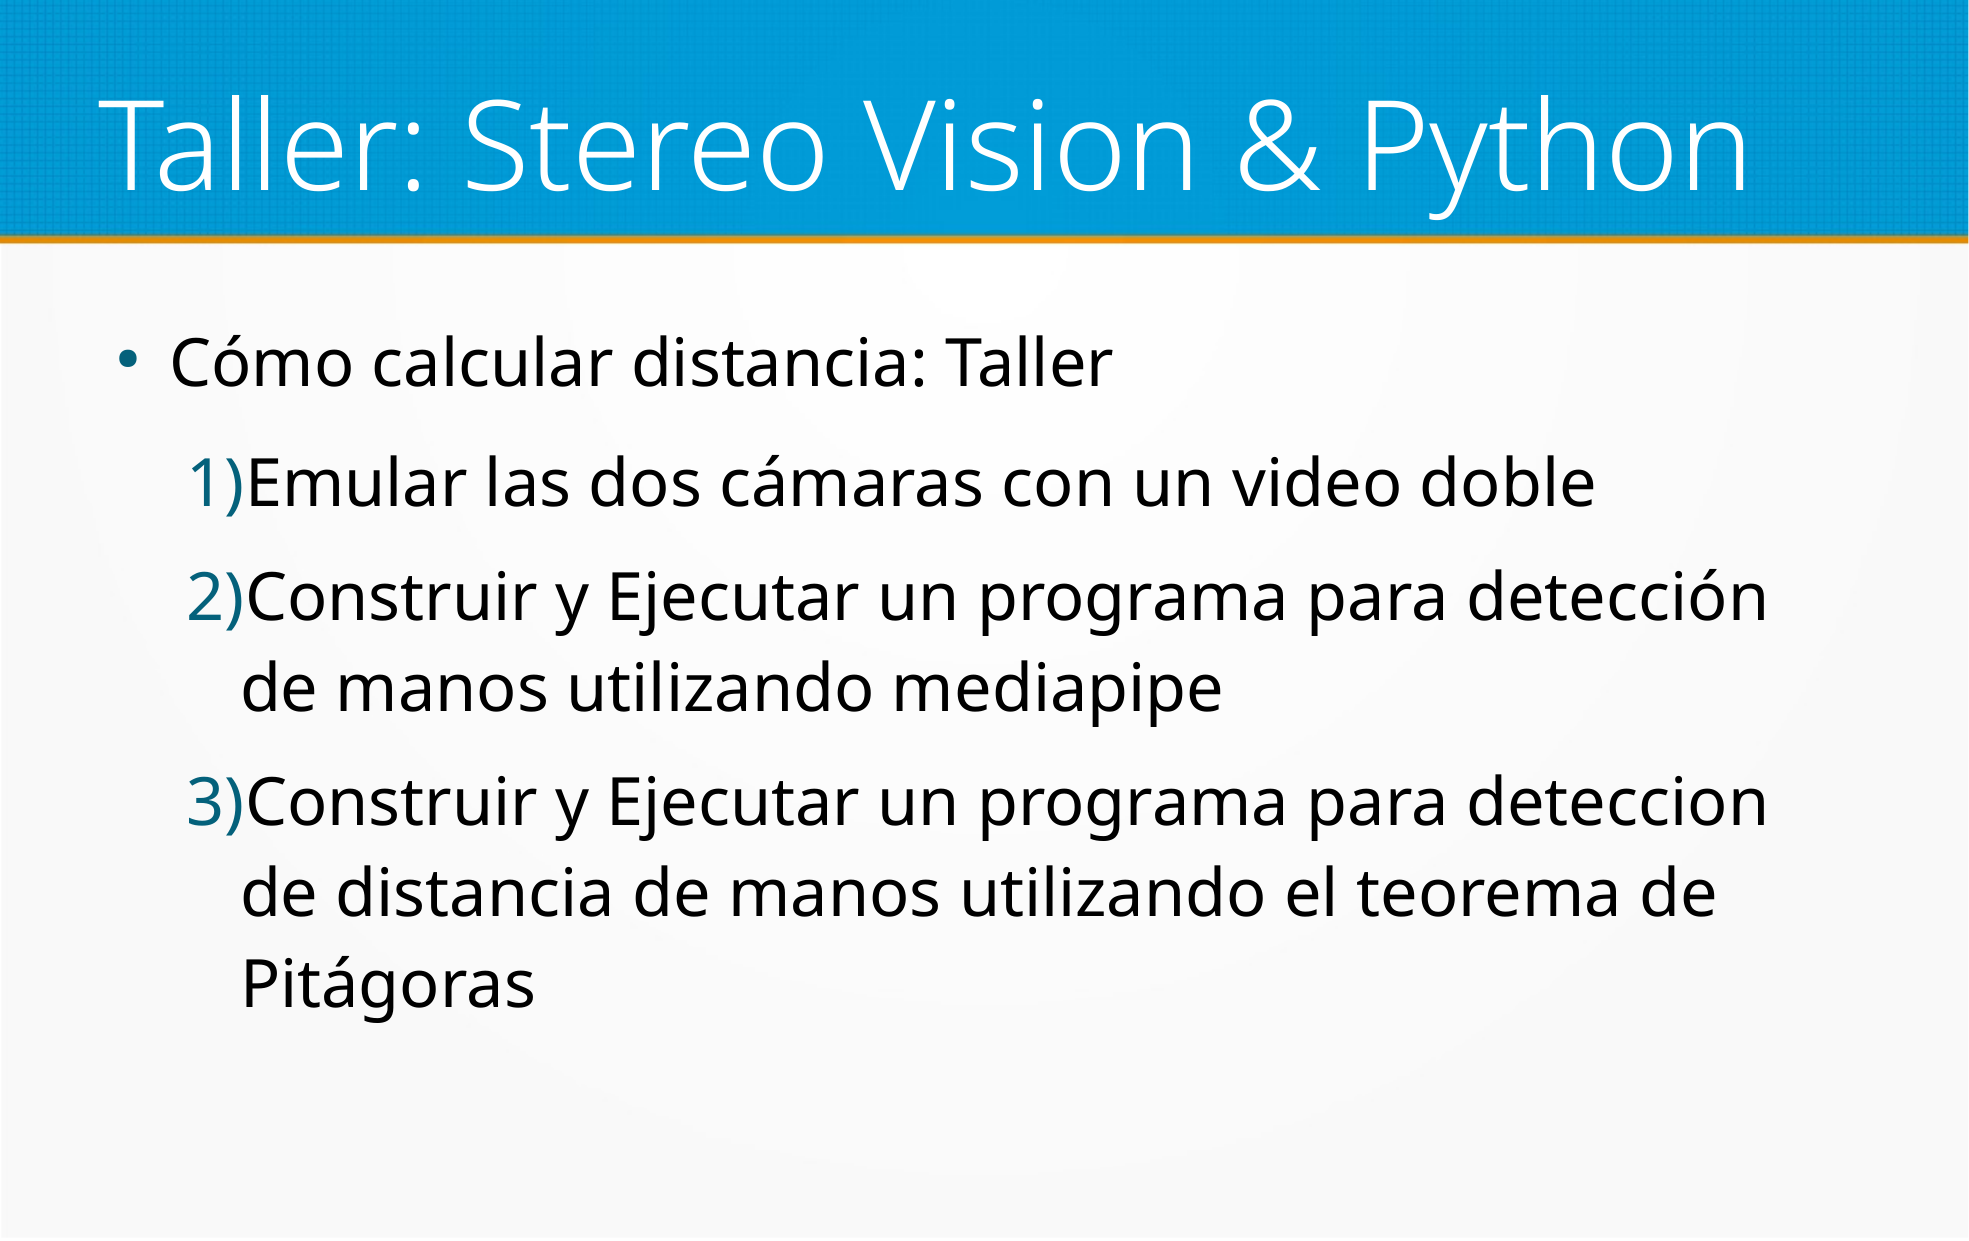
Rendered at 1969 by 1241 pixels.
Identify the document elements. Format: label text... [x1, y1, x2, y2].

list Cómo calcular distancia: Taller Emular las dos cámaras con un video doble Construir y Ejecutar un programa para detección de manos utilizando mediapipe Construir y Ejecutar un programa para deteccion de distancia de manos utilizando el teorema de Pitágoras [98, 315, 1861, 1081]
picture [0, 233, 1969, 1241]
title Taller: Stereo Vision & Python [98, 19, 1870, 227]
